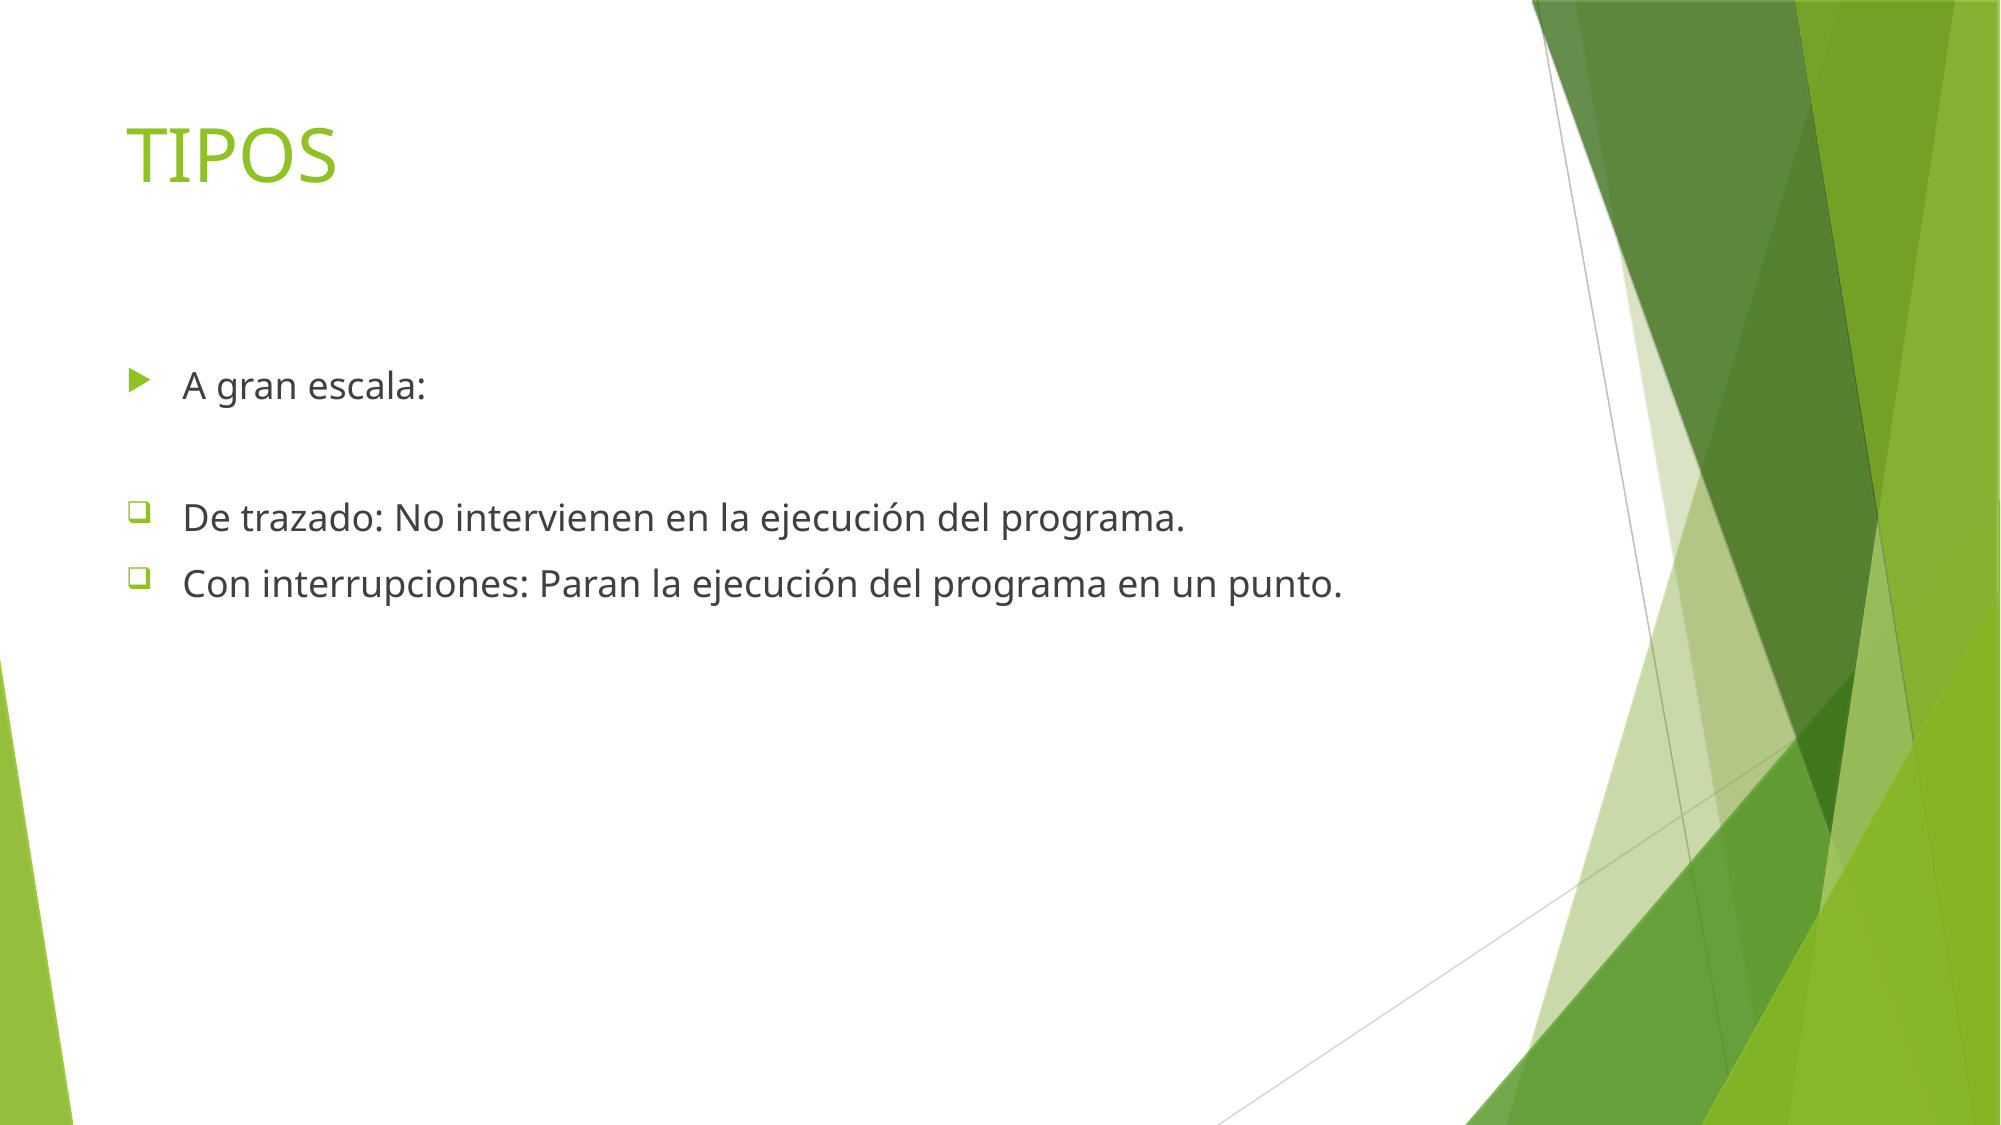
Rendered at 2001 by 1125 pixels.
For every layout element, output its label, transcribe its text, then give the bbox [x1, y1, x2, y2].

title TIPOS [111, 99, 1522, 317]
list A gran escala: De trazado: No intervienen en la ejecución del programa. Con interrupciones: Paran la ejecución del programa en un punto. [111, 354, 1522, 992]
